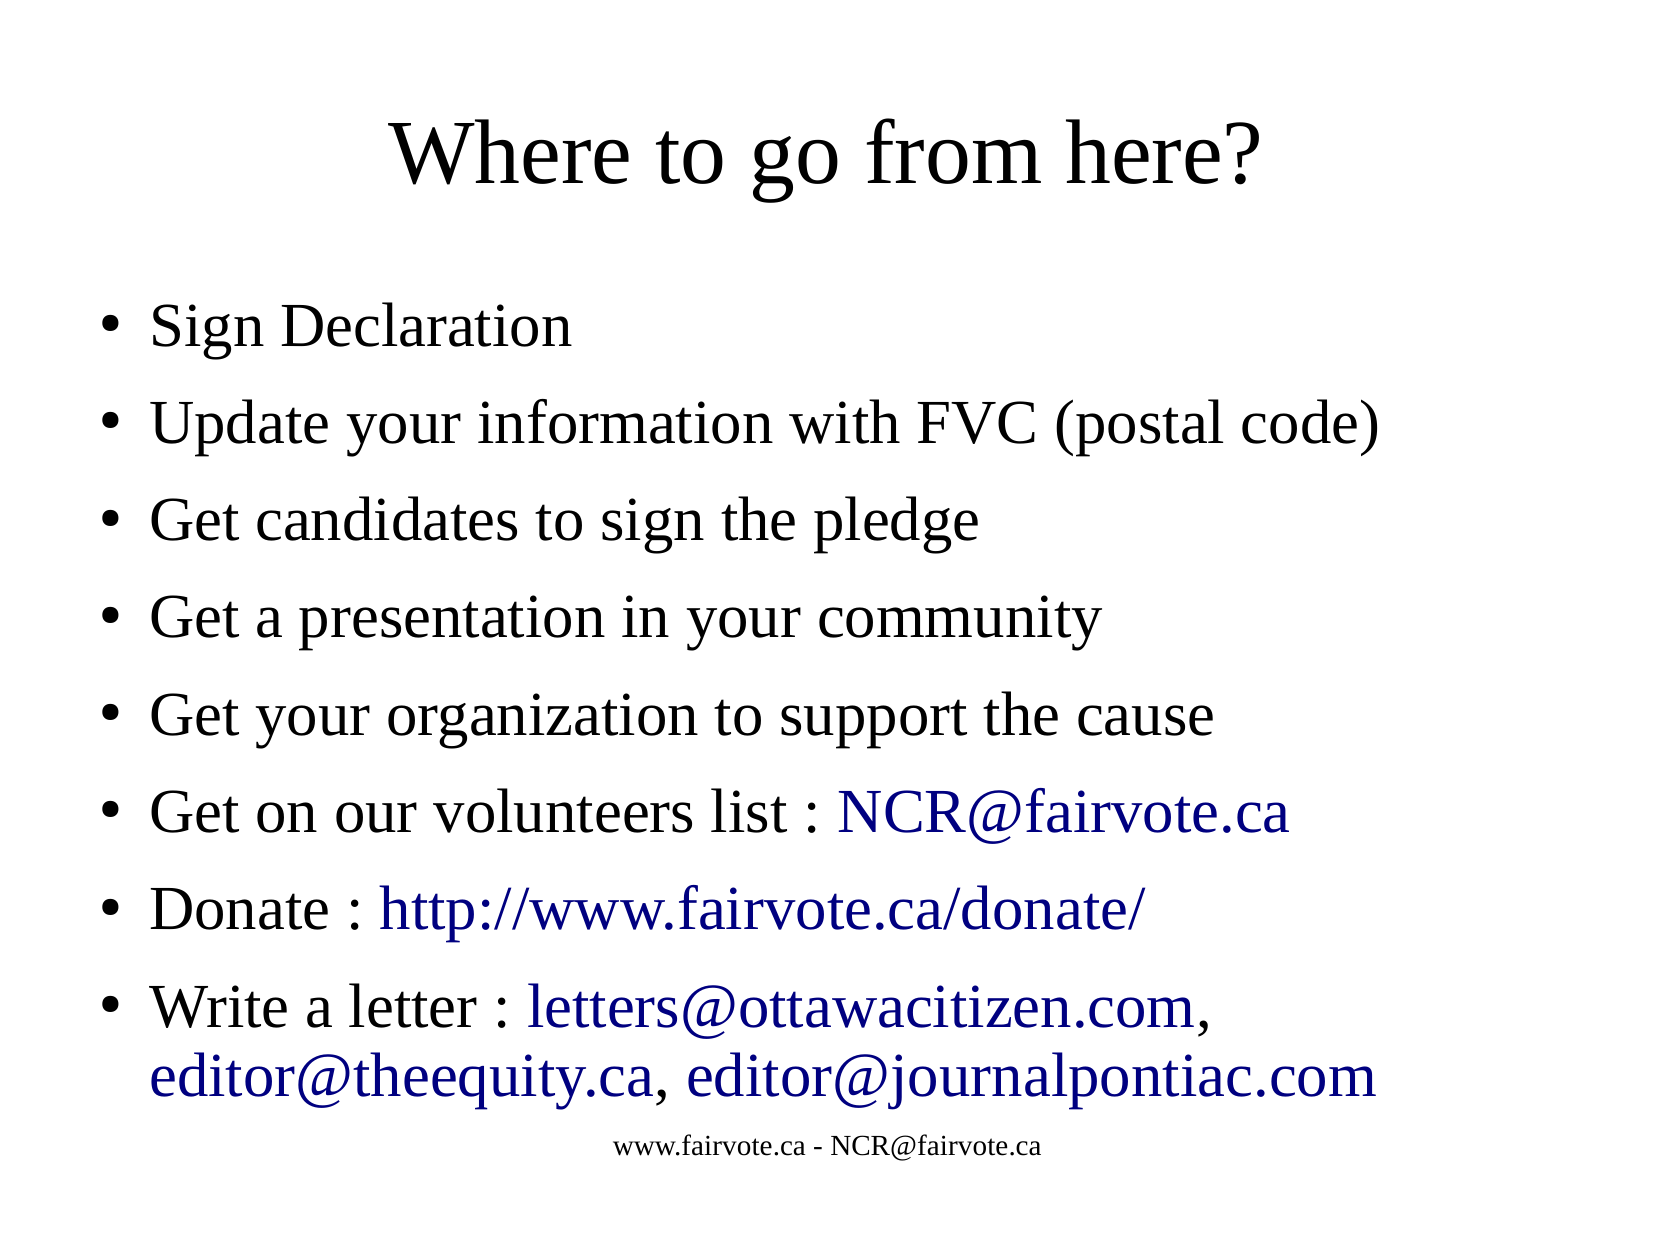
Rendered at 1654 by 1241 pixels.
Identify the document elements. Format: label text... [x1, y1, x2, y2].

list Sign Declaration Update your information with FVC (postal code) Get candidates to sign the pledge Get a presentation in your community Get your organization to support the cause Get on our volunteers list : NCR@fairvote.ca Donate : http://www.fairvote.ca/donate/ Write a letter : letters@ottawacitizen.com, editor@theequity.ca, editor@journalpontiac.com [82, 290, 1538, 1111]
title Where to go from here? [82, 49, 1571, 257]
